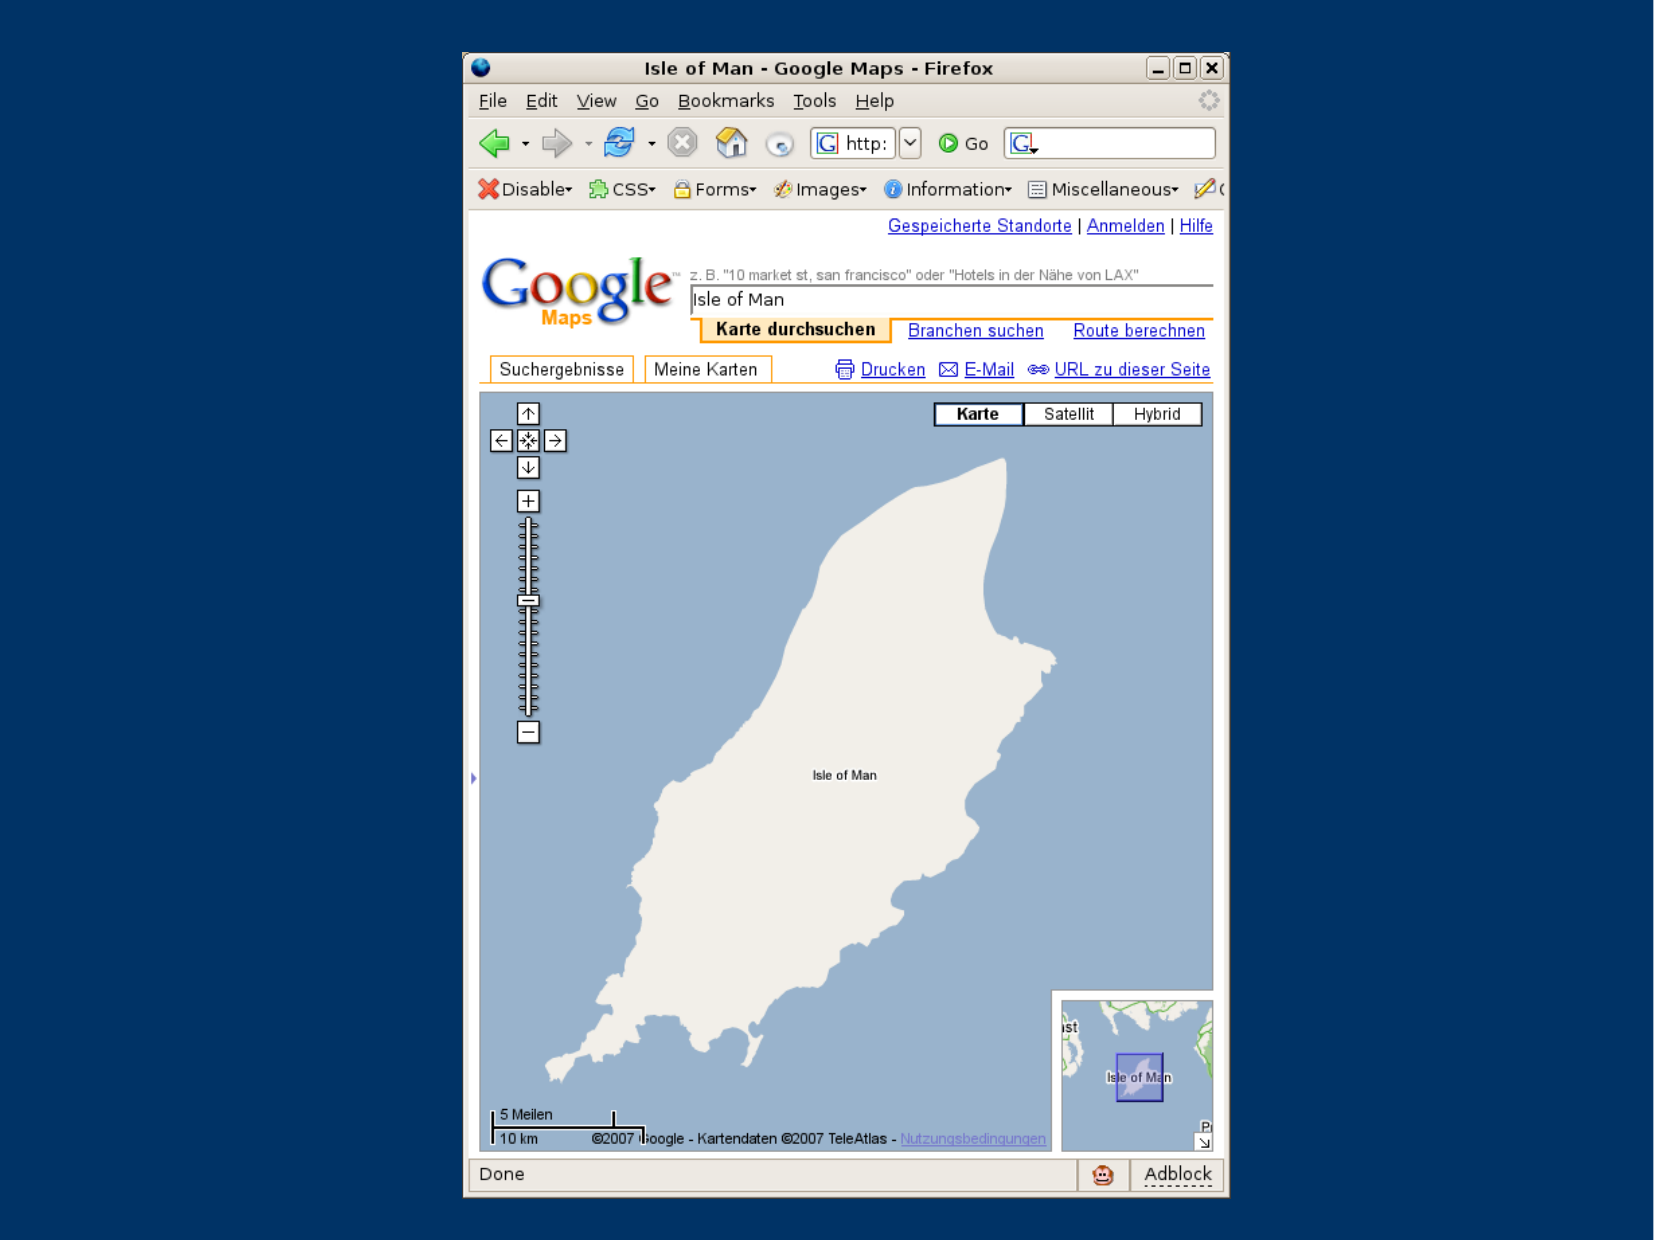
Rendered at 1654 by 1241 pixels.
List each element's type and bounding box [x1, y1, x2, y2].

picture [462, 52, 1231, 1199]
